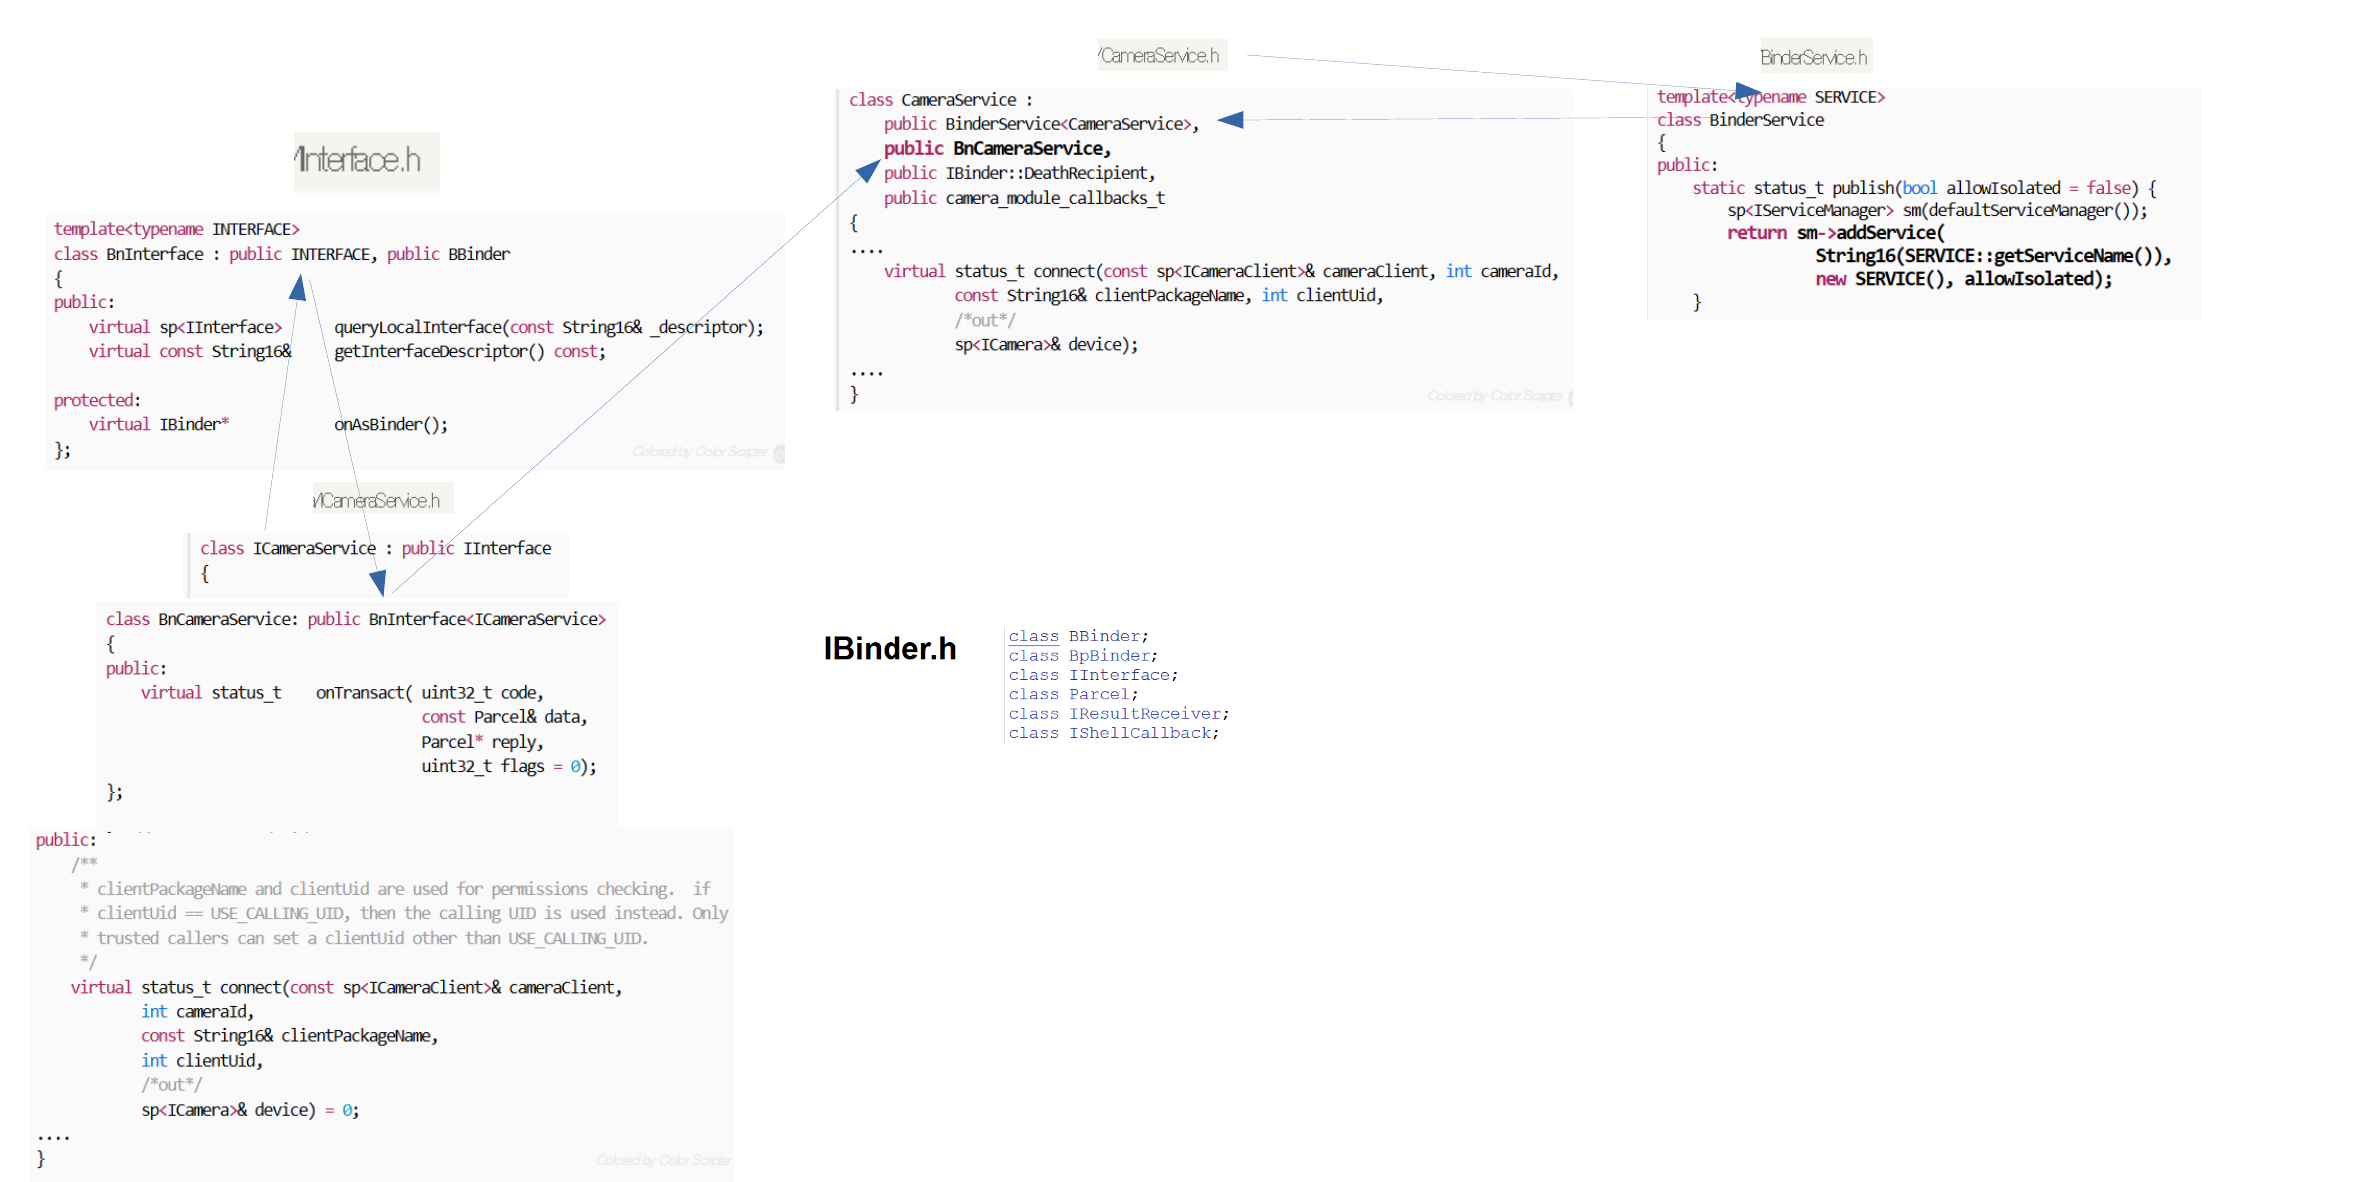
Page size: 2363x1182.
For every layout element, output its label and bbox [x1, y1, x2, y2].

picture [29, 602, 734, 1182]
picture [1761, 37, 1873, 73]
picture [313, 482, 363, 513]
picture [807, 617, 1236, 745]
picture [45, 213, 785, 470]
picture [1647, 87, 2201, 321]
picture [1098, 39, 1228, 71]
picture [357, 482, 454, 513]
picture [533, 246, 785, 470]
picture [834, 89, 1573, 411]
picture [369, 533, 569, 598]
picture [183, 533, 383, 598]
picture [294, 132, 440, 195]
